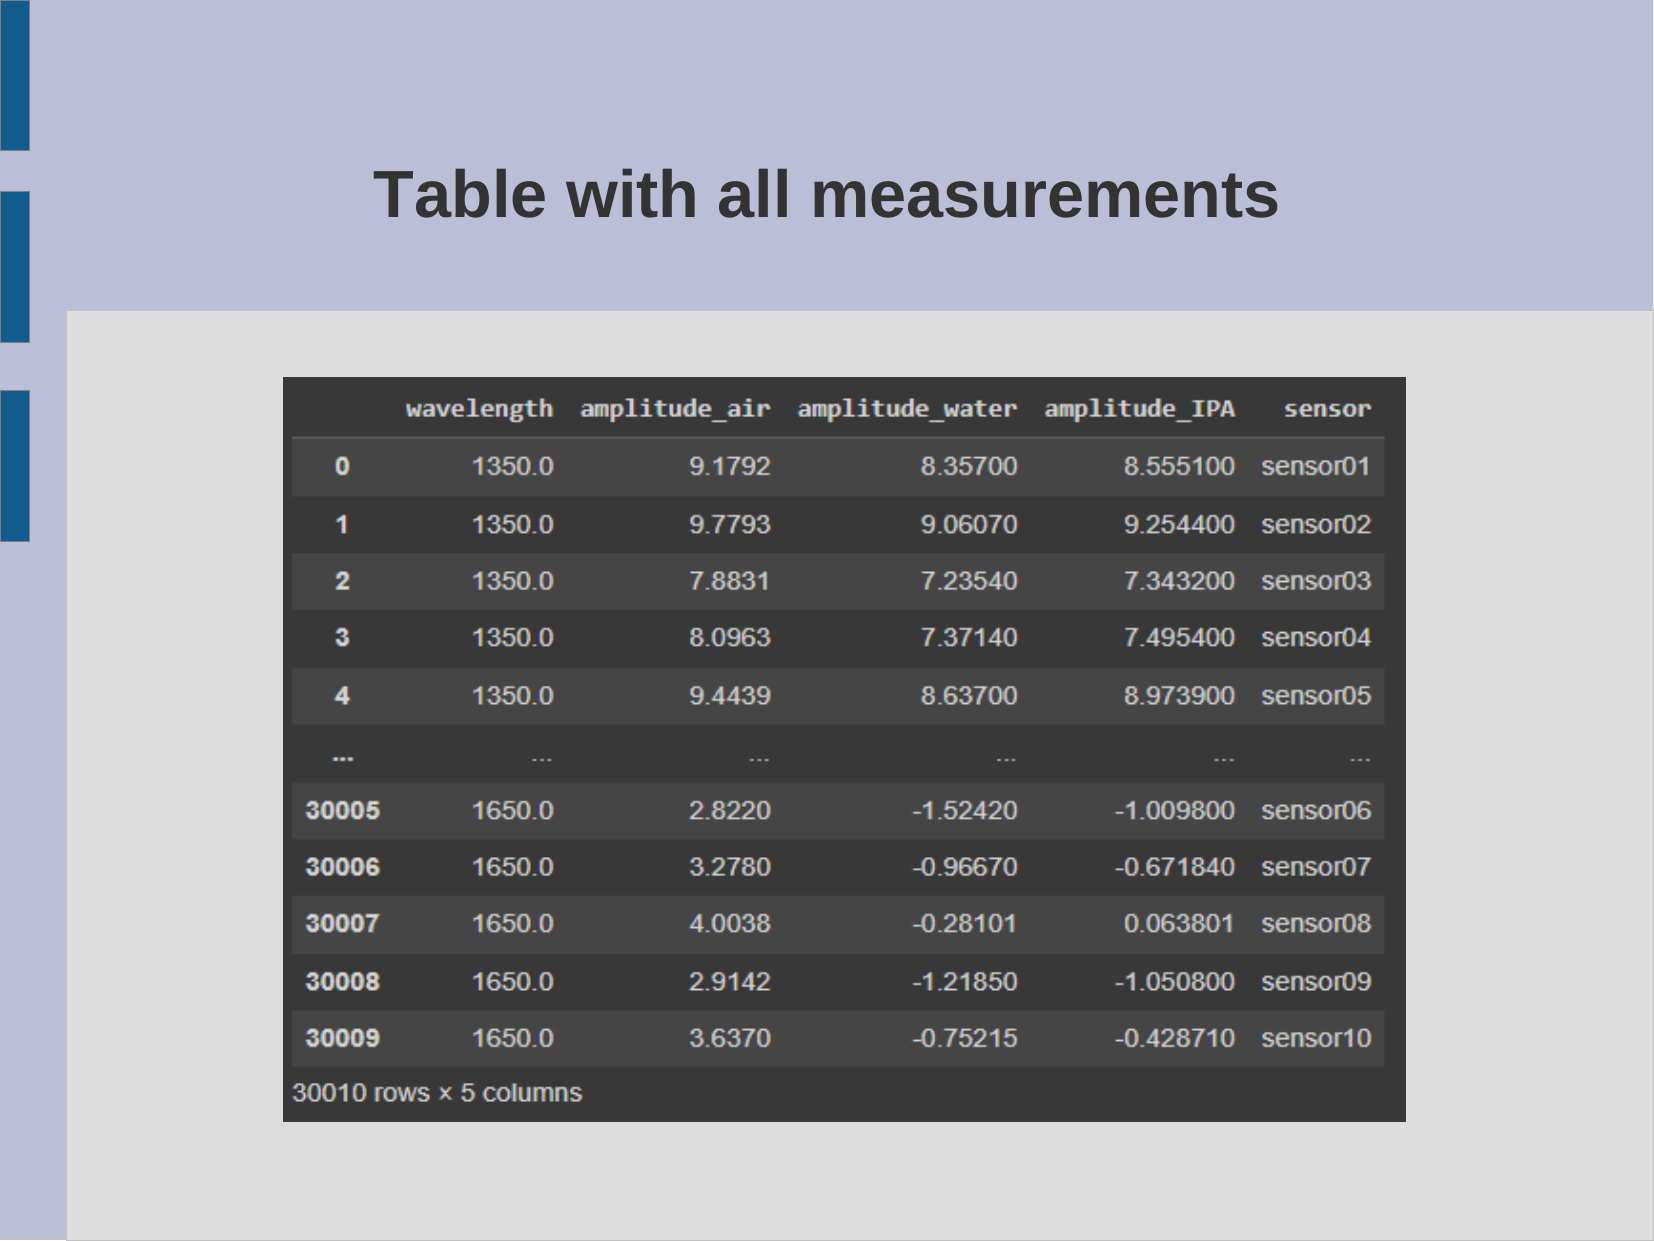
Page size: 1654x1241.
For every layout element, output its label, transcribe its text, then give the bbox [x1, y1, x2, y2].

picture [283, 377, 1406, 1123]
title Table with all measurements [121, 91, 1534, 299]
